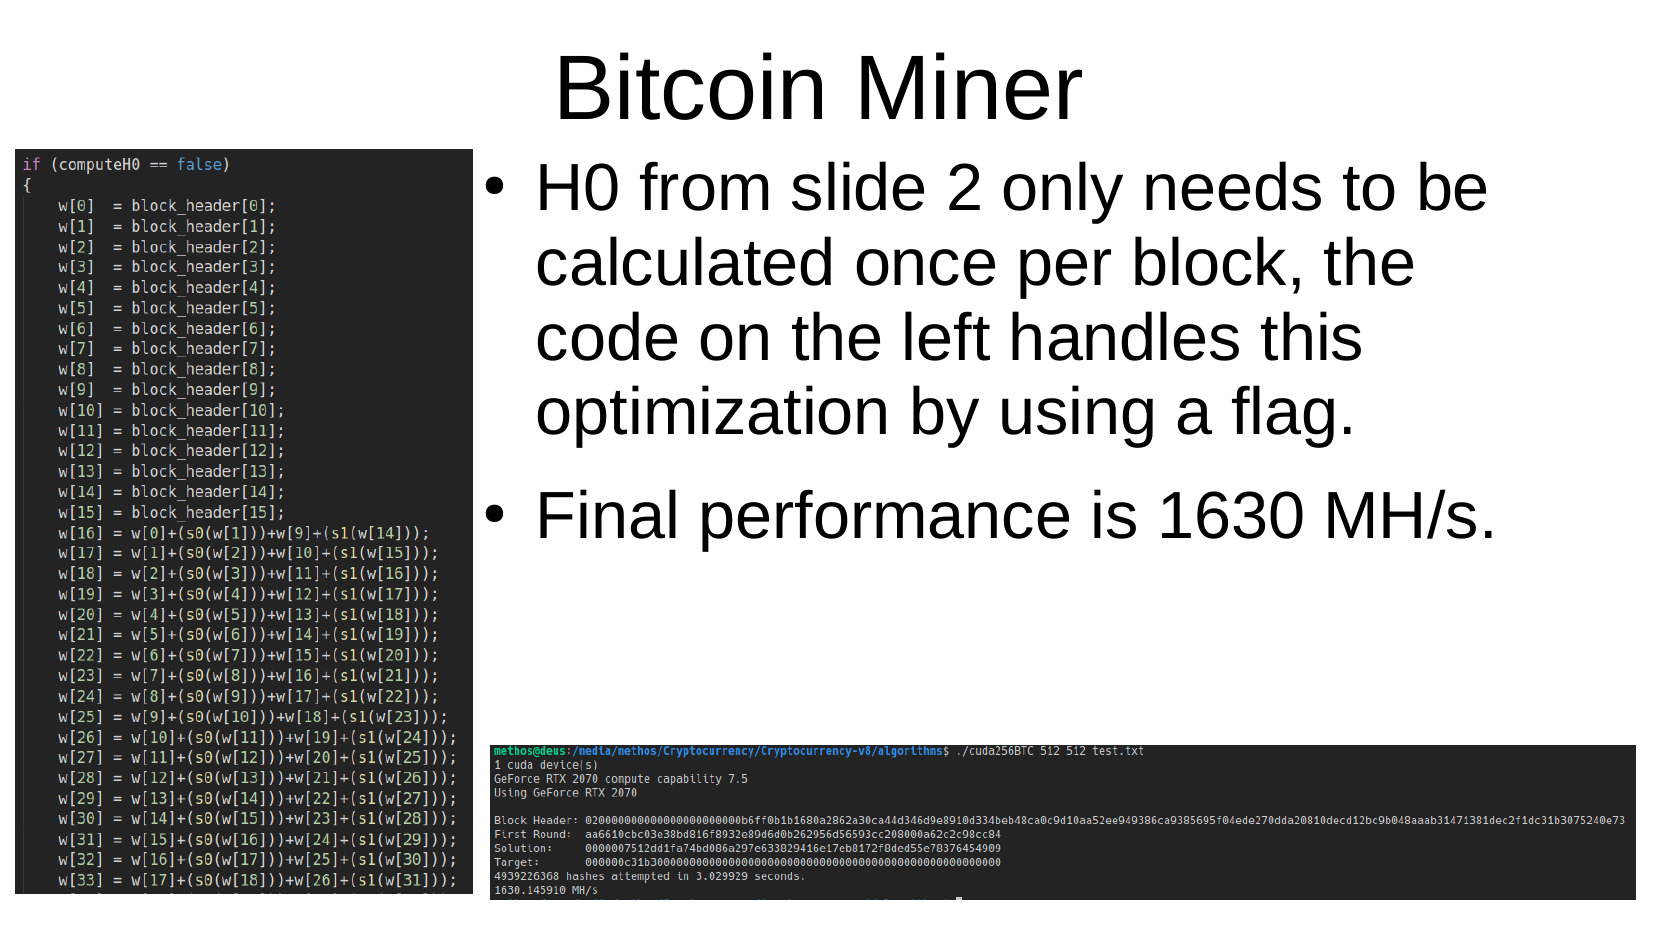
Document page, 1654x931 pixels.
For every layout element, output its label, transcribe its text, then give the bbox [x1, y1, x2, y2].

list H0 from slide 2 only needs to be calculated once per block, the code on the left handles this optimization by using a flag. Final performance is 1630 MH/s. [473, 150, 1571, 758]
title Bitcoin Miner [75, 9, 1564, 150]
picture [15, 149, 473, 894]
picture [490, 745, 1636, 901]
